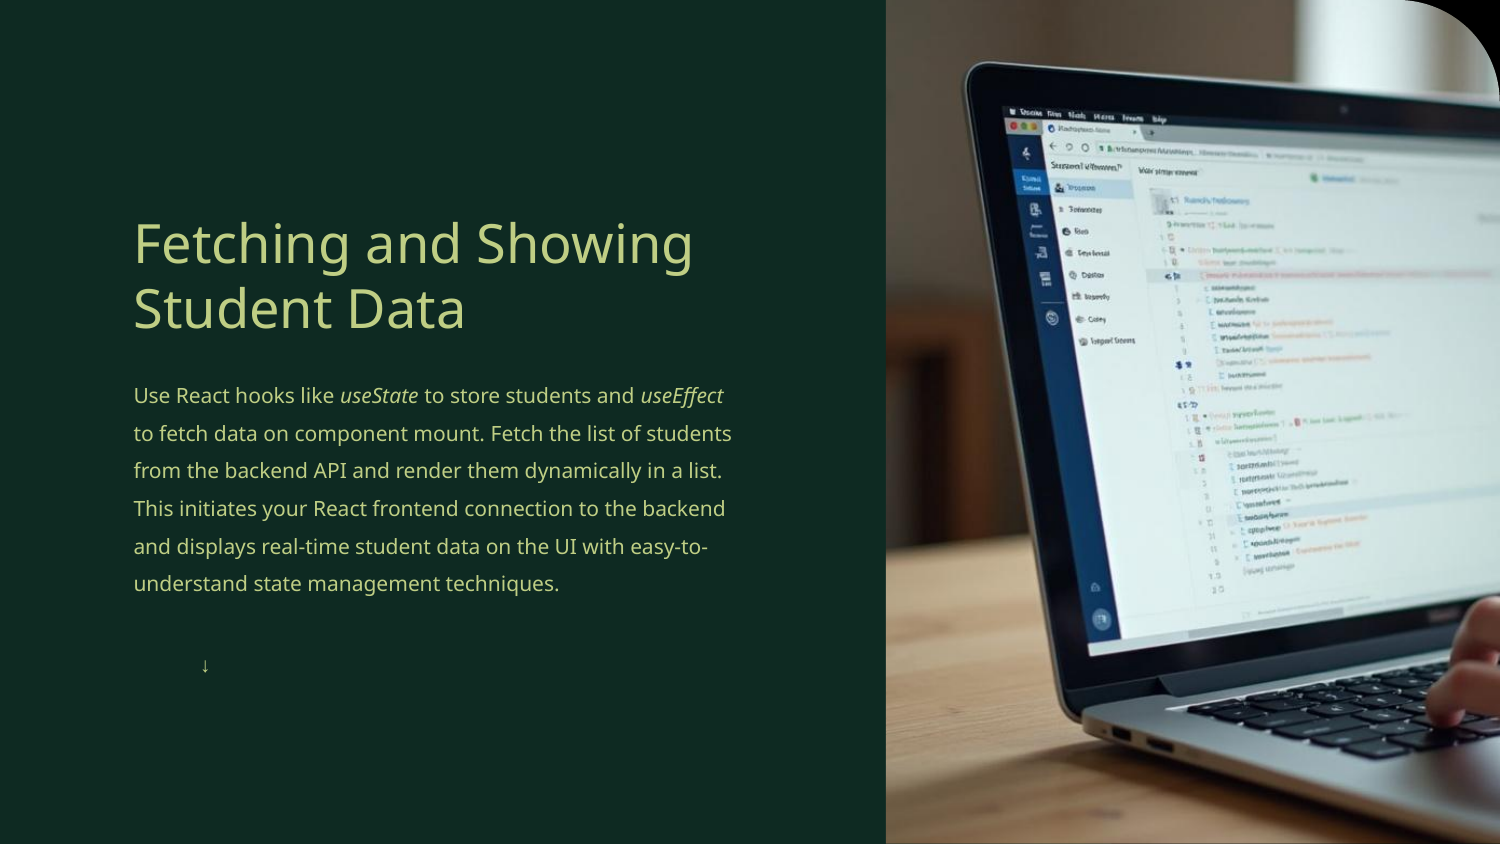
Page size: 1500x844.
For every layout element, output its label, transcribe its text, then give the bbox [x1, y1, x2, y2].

subtitle Use React hooks like useState to store students and useEffect to fetch data on component mount. Fetch the list of students from the backend API and render them dynamically in a list. This initiates your React frontend connection to the backend and displays real-time student data on the UI with easy-to-understand state management techniques. [118, 354, 758, 639]
text_box [885, 0, 1500, 844]
text_box ↓ [118, 651, 293, 677]
title Fetching and Showing Student Data [118, 129, 758, 354]
